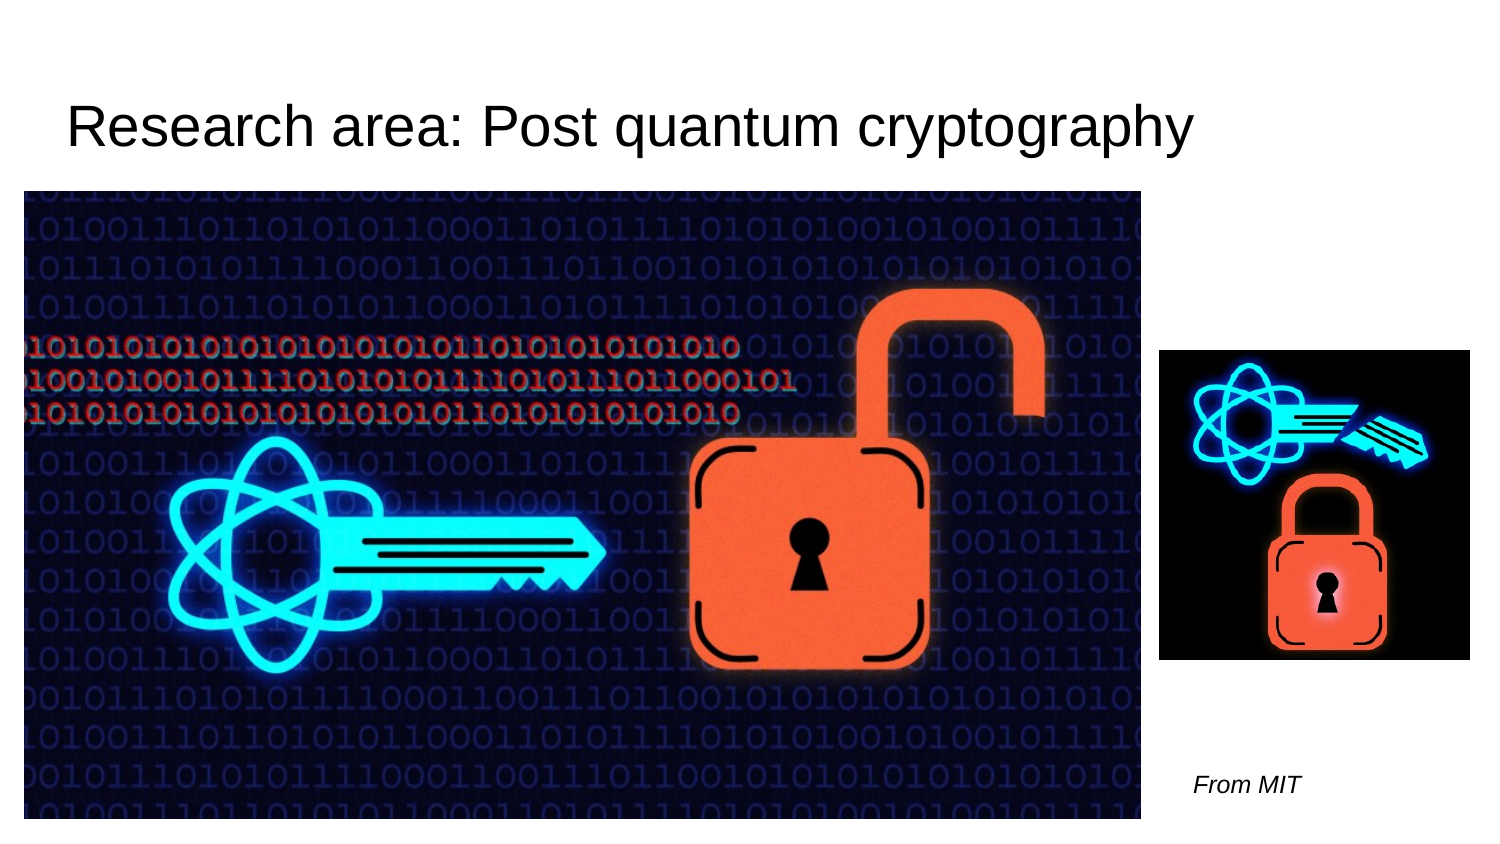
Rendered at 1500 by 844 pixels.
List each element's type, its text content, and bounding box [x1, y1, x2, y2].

picture [1159, 350, 1470, 660]
title Research area: Post quantum cryptography [51, 72, 1449, 167]
text_box From MIT [1178, 754, 1406, 829]
picture [24, 191, 1141, 819]
